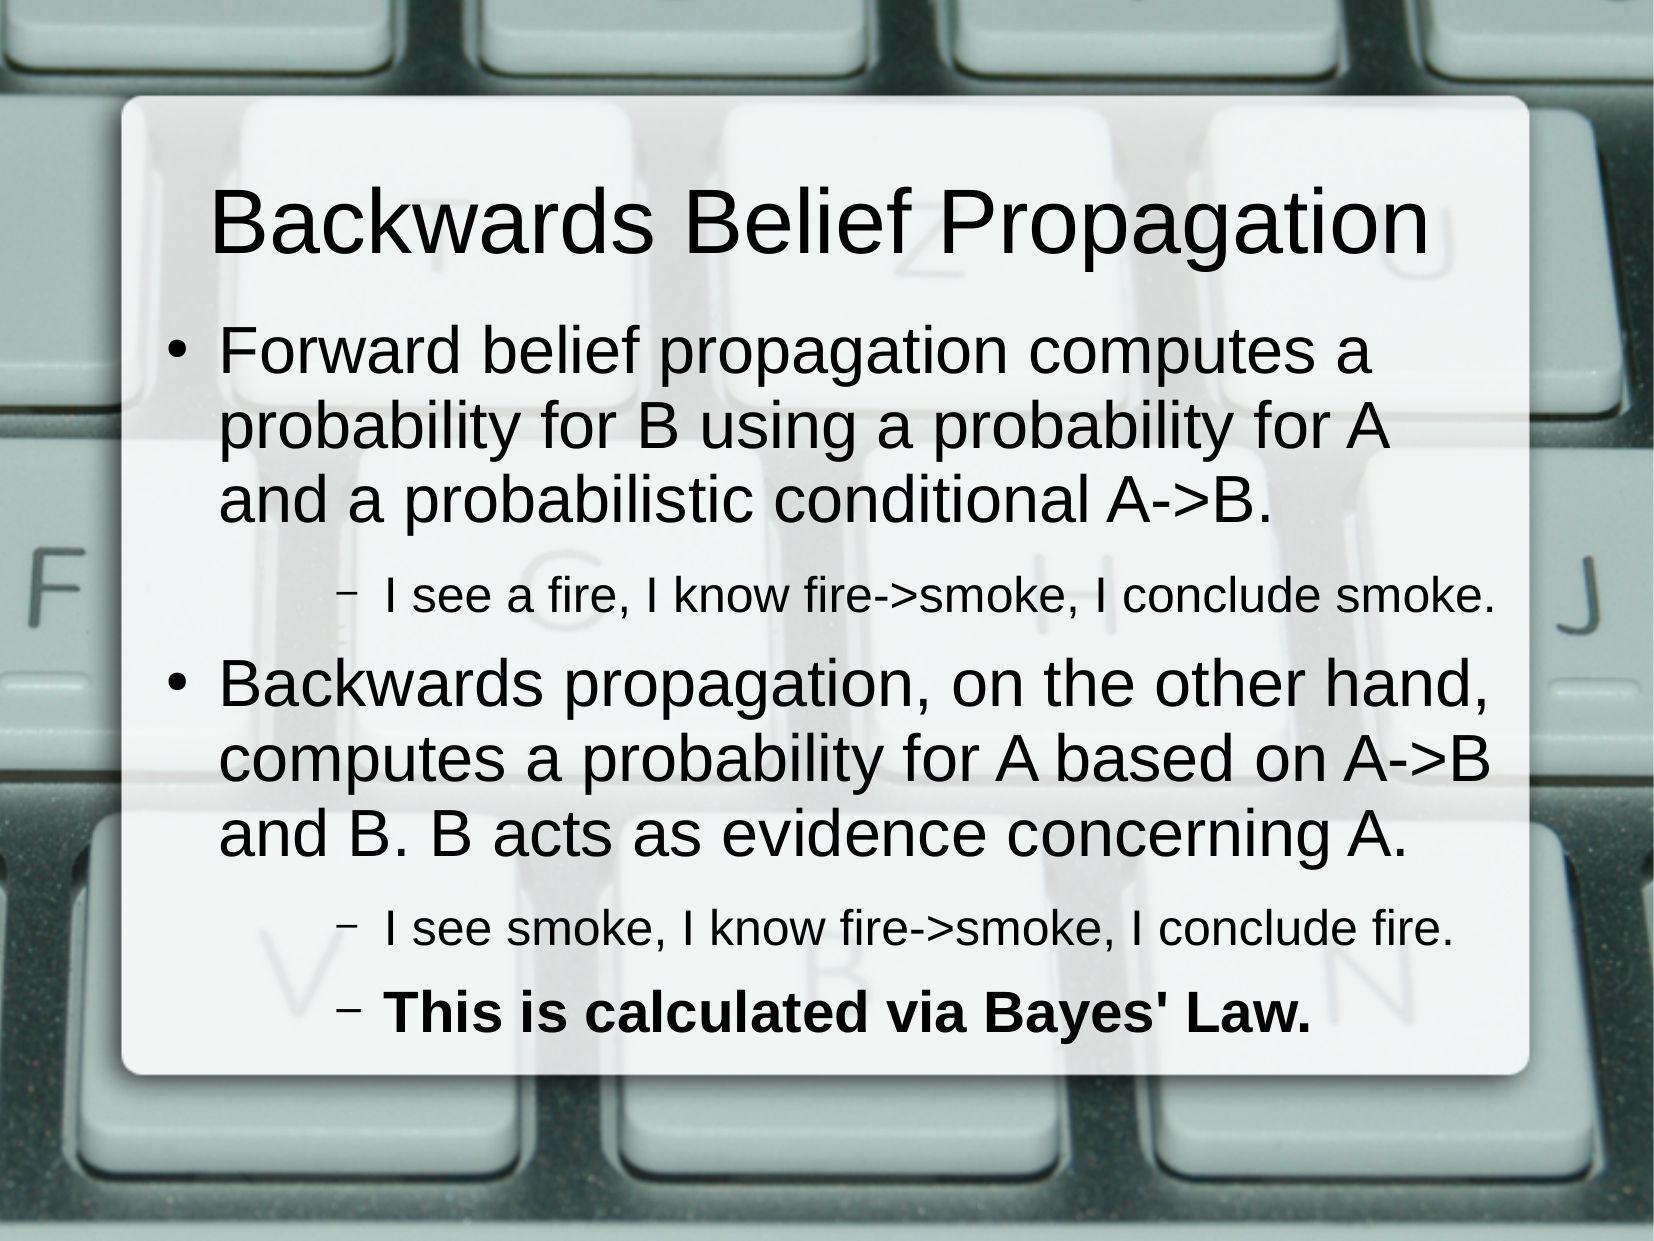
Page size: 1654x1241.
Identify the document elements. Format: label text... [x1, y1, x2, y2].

picture [0, 0, 1654, 1241]
title Backwards Belief Propagation [135, 117, 1506, 325]
list Forward belief propagation computes a probability for B using a probability for A and a probabilistic conditional A->B. I see a fire, I know fire->smoke, I conclude smoke. Backwards propagation, on the other hand, computes a probability for A based on A->B and B. B acts as evidence concerning A. I see smoke, I know fire->smoke, I conclude fire. This is calculated via Bayes' Law. [147, 312, 1506, 1117]
